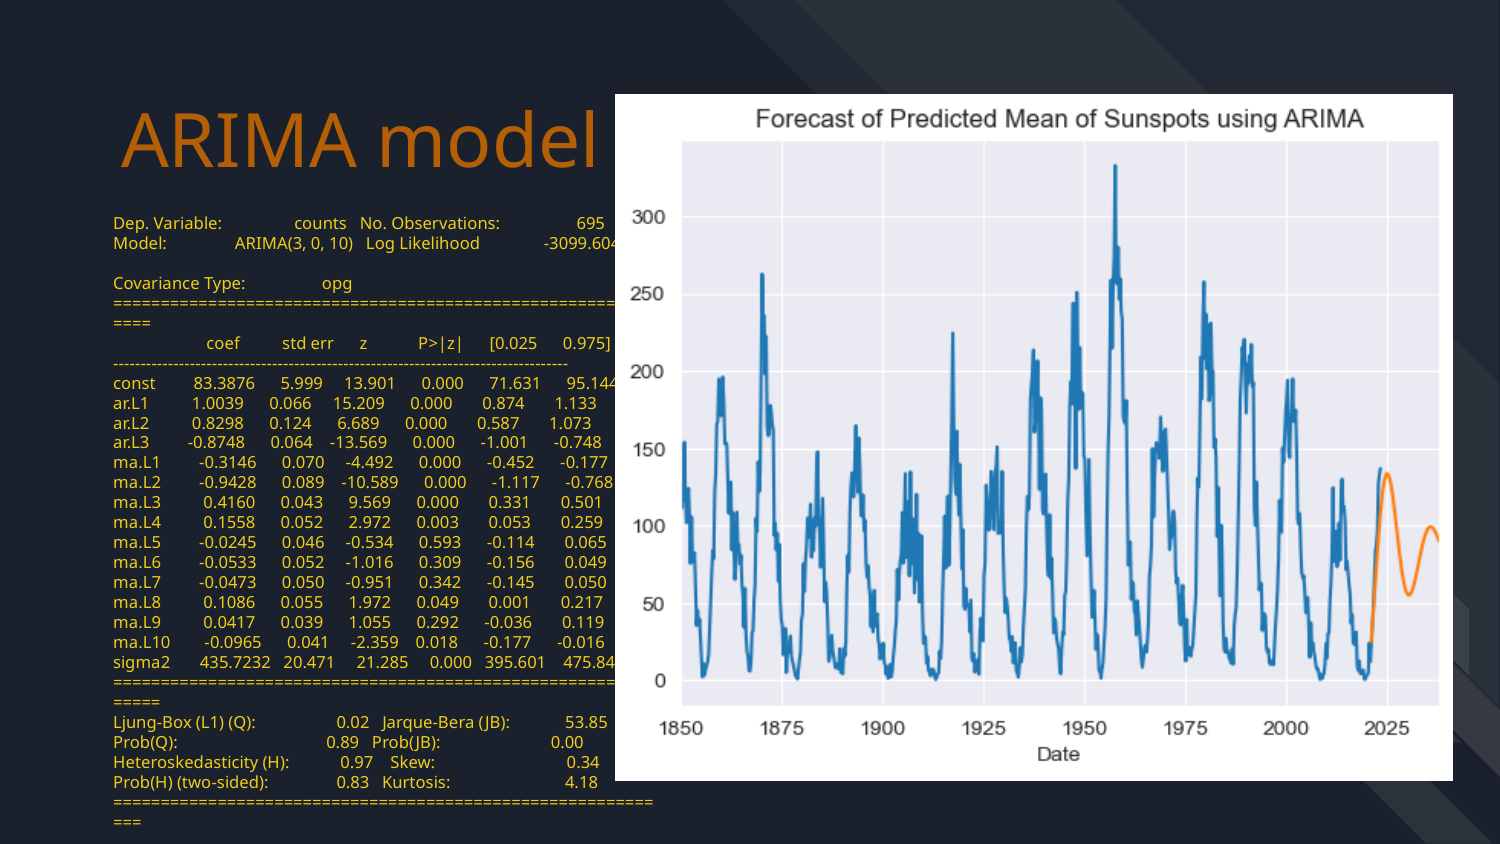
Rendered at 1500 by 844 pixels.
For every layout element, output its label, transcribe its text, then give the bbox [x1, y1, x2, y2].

picture [615, 94, 1453, 781]
title ARIMA model [106, 77, 682, 197]
text_box Dep. Variable: counts No. Observations: 695 Model: ARIMA(3, 0, 10) Log Likelihood -3099.604 Covariance Type: opg ============================================================= coef std err z P>|z| [0.025 0.975] ----------------------------------------------------------------------------------- const 83.3876 5.999 13.901 0.000 71.631 95.144 ar.L1 1.0039 0.066 15.209 0.000 0.874 1.133 ar.L2 0.8298 0.124 6.689 0.000 0.587 1.073 ar.L3 -0.8748 0.064 -13.569 0.000 -1.001 -0.748 ma.L1 -0.3146 0.070 -4.492 0.000 -0.452 -0.177 ma.L2 -0.9428 0.089 -10.589 0.000 -1.117 -0.768 ma.L3 0.4160 0.043 9.569 0.000 0.331 0.501 ma.L4 0.1558 0.052 2.972 0.003 0.053 0.259 ma.L5 -0.0245 0.046 -0.534 0.593 -0.114 0.065 ma.L6 -0.0533 0.052 -1.016 0.309 -0.156 0.049 ma.L7 -0.0473 0.050 -0.951 0.342 -0.145 0.050 ma.L8 0.1086 0.055 1.972 0.049 0.001 0.217 ma.L9 0.0417 0.039 1.055 0.292 -0.036 0.119 ma.L10 -0.0965 0.041 -2.359 0.018 -0.177 -0.016 sigma2 435.7232 20.471 21.285 0.000 395.601 475.846 ============================================================== Ljung-Box (L1) (Q): 0.02 Jarque-Bera (JB): 53.85 Prob(Q): 0.89 Prob(JB): 0.00 Heteroskedasticity (H): 0.97 Skew: 0.34 Prob(H) (two-sided): 0.83 Kurtosis: 4.18 ============================================================ [98, 197, 674, 801]
